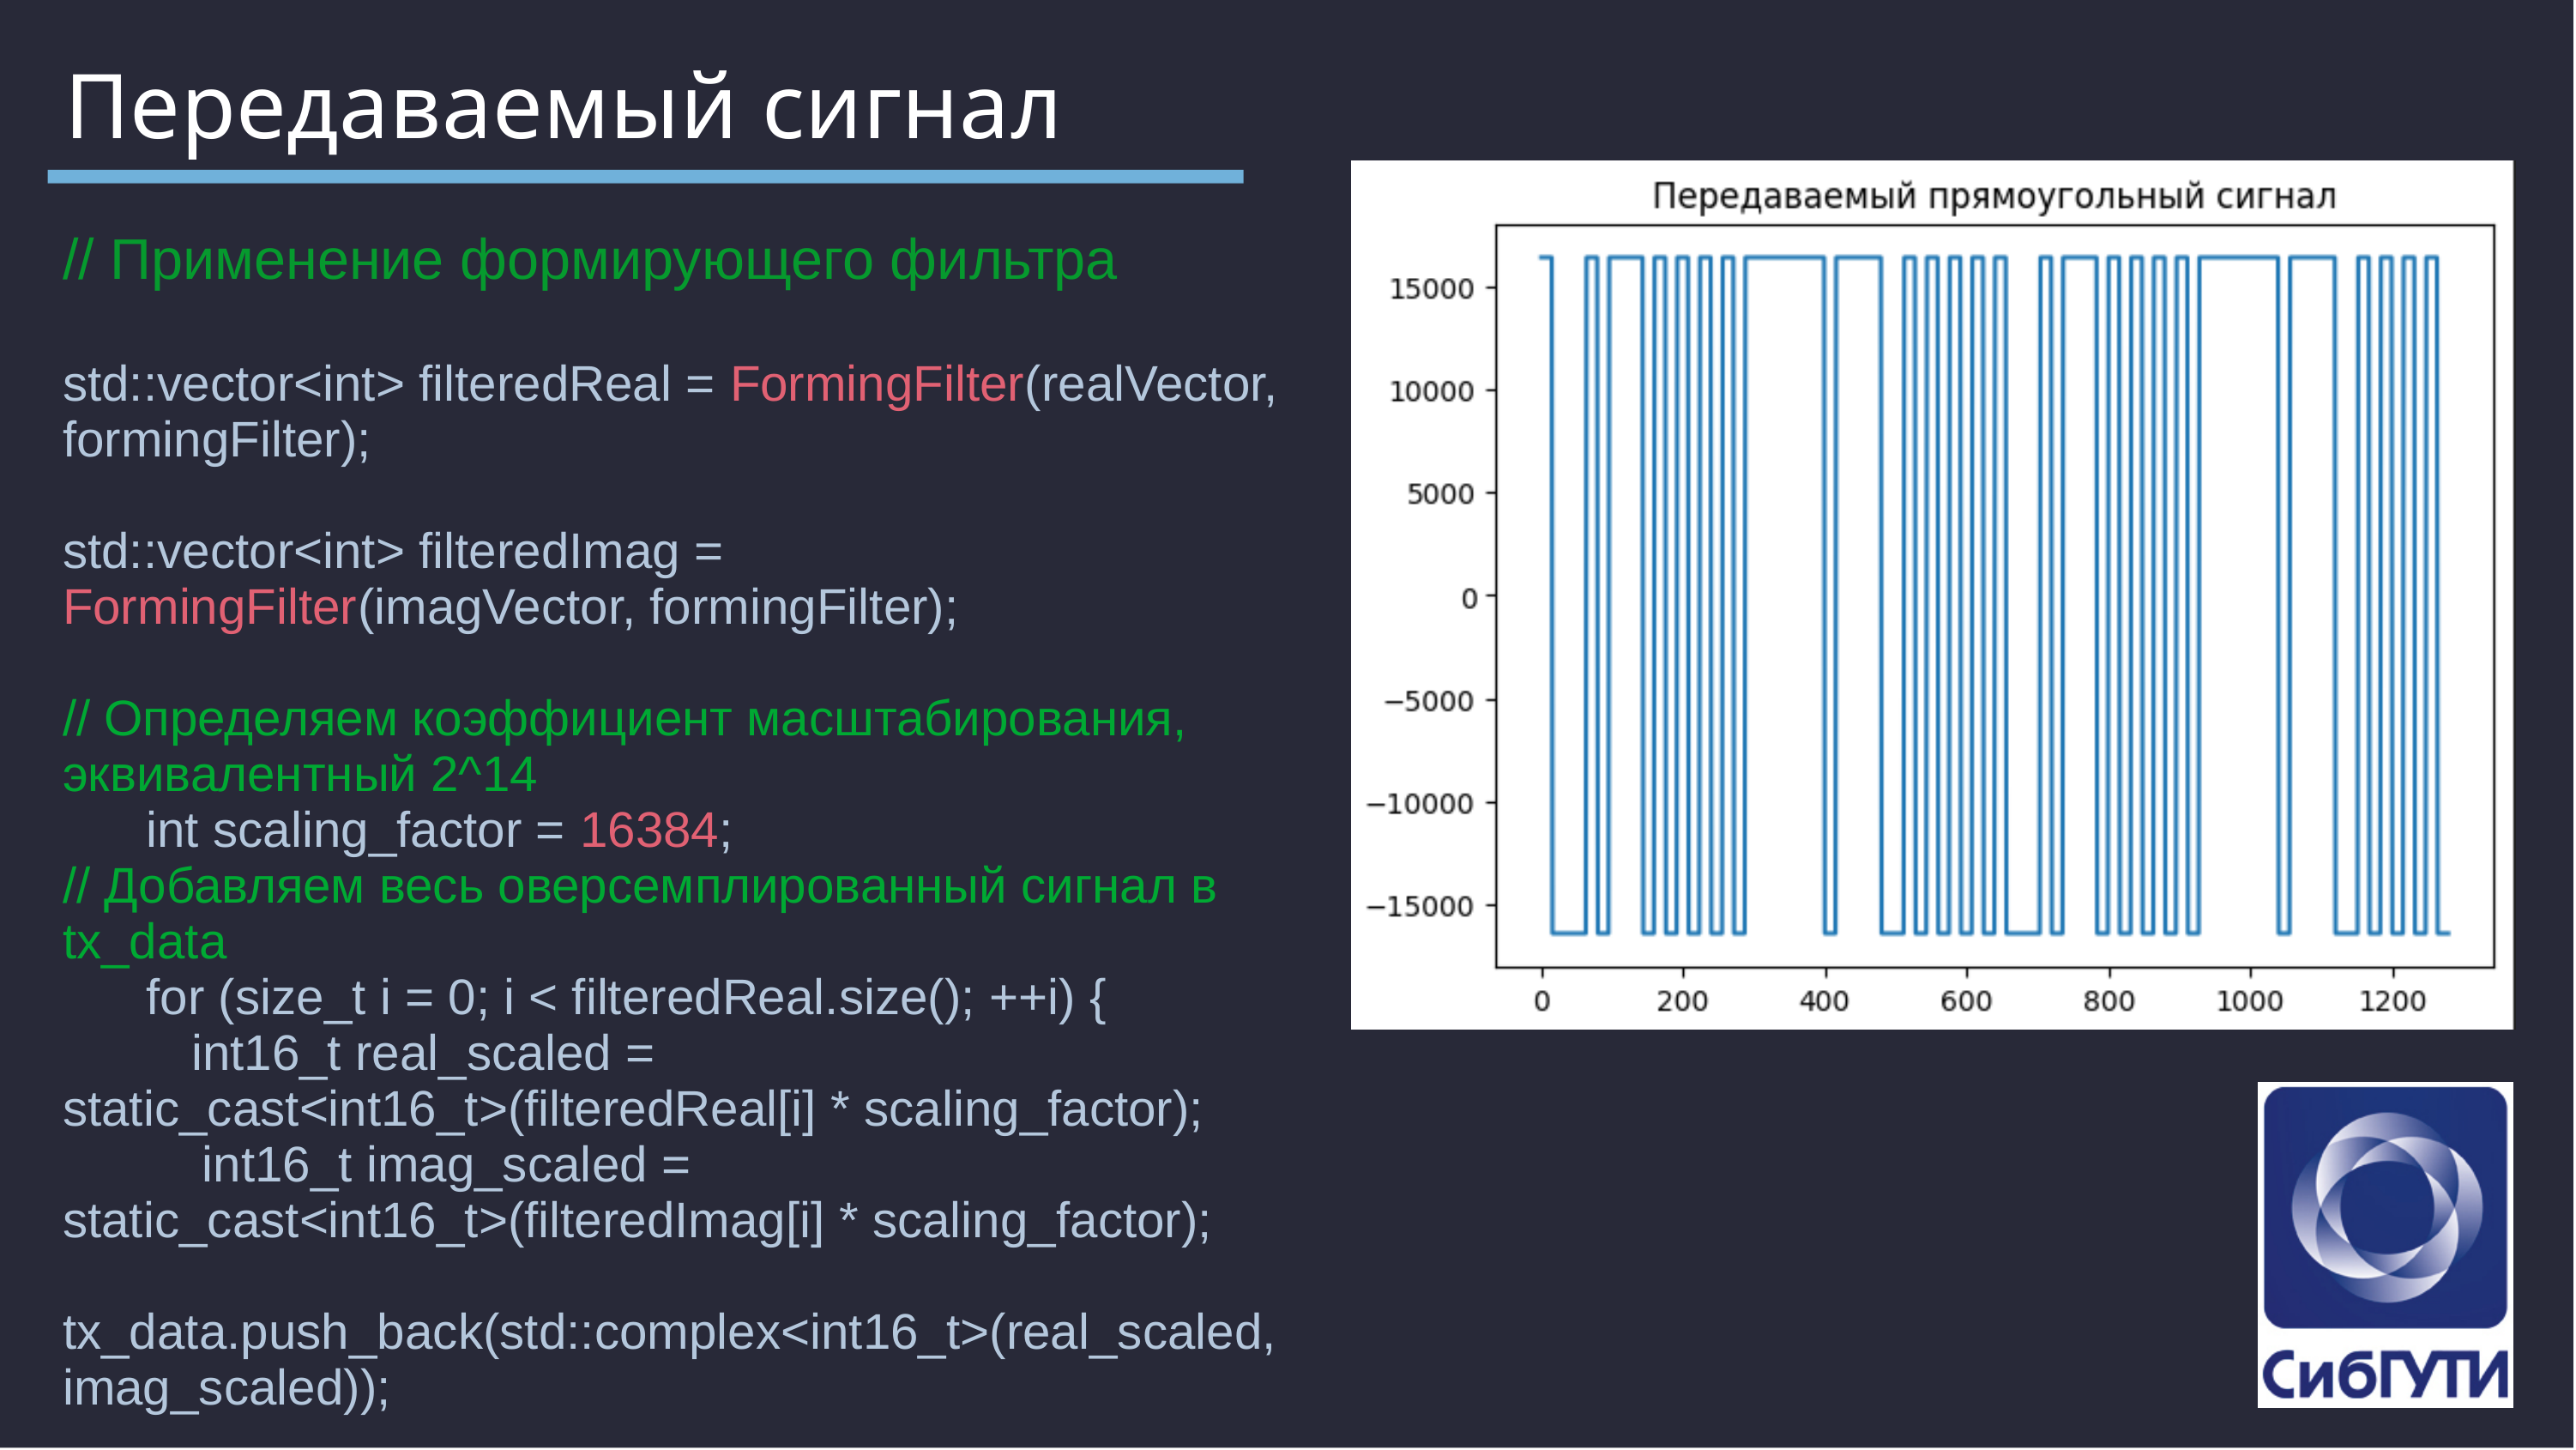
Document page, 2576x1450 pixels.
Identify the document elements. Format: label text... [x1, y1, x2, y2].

text_box [47, 169, 1244, 184]
title Передаваемый сигнал [63, 47, 2381, 290]
picture [2258, 1082, 2513, 1409]
subtitle // Применение формирующего фильтра std::vector<int> filteredReal = FormingFilter(realVector, formingFilter); std::vector<int> filteredImag = FormingFilter(imagVector, formingFilter); // Определяем коэффициент масштабирования, эквивалентный 2^14 int scaling_factor = 16384; // Добавляем весь оверсемплированный сигнал в tx_data for (size_t i = 0; i < filteredReal.size(); ++i) { int16_t real_scaled = static_cast<int16_t>(filteredReal[i] * scaling_factor); int16_t imag_scaled = static_cast<int16_t>(filteredImag[i] * scaling_factor); tx_data.push_back(std::complex<int16_t>(real_scaled, imag_scaled)); [63, 227, 1286, 1417]
picture [1351, 160, 2516, 1030]
